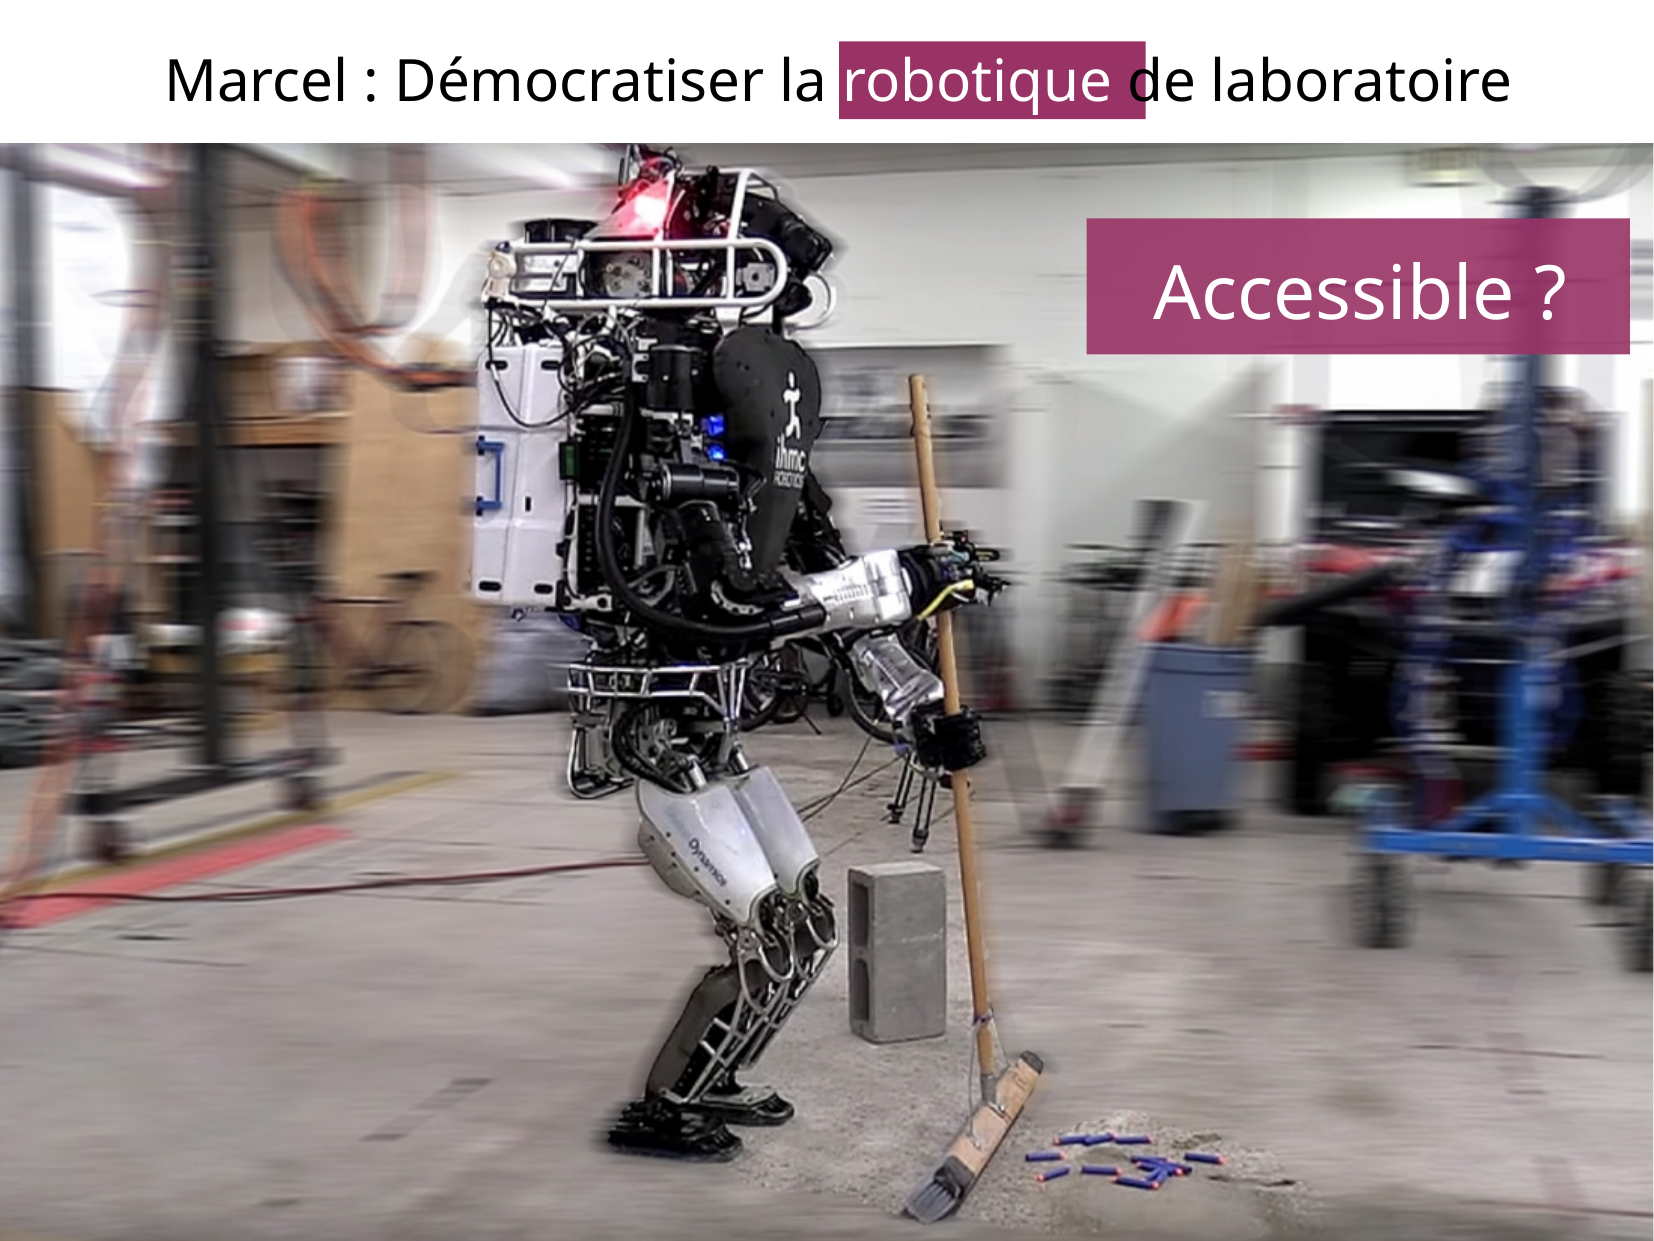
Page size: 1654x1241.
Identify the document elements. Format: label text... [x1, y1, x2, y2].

title Marcel : Démocratiser la robotique de laboratoire [94, 0, 1583, 143]
picture [0, 143, 1654, 1241]
text_box [1086, 218, 1630, 355]
text_box Accessible ? [1139, 232, 1625, 345]
